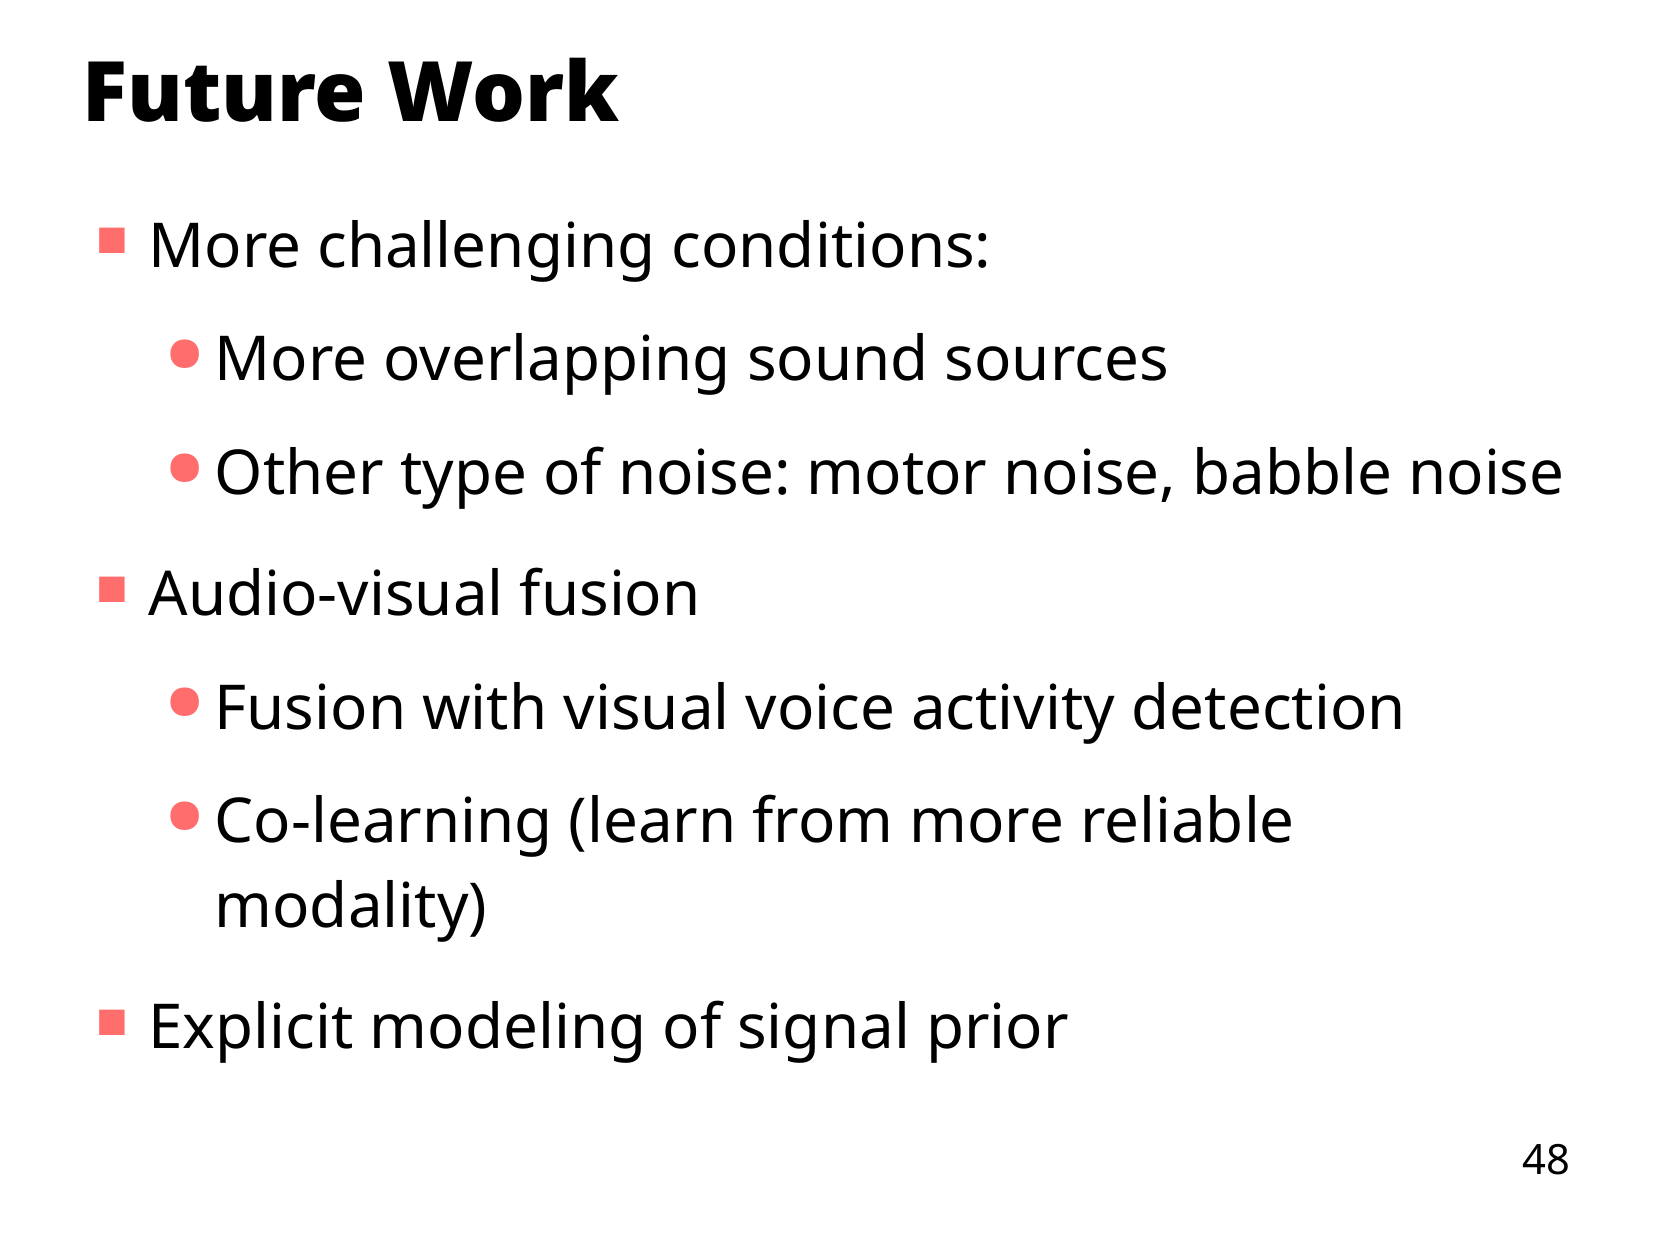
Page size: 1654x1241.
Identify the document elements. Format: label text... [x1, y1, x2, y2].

title Future Work [82, 37, 1571, 143]
list More challenging conditions: More overlapping sound sources Other type of noise: motor noise, babble noise Audio-visual fusion Fusion with visual voice activity detection Co-learning (learn from more reliable modality) Explicit modeling of signal prior [82, 200, 1571, 1111]
